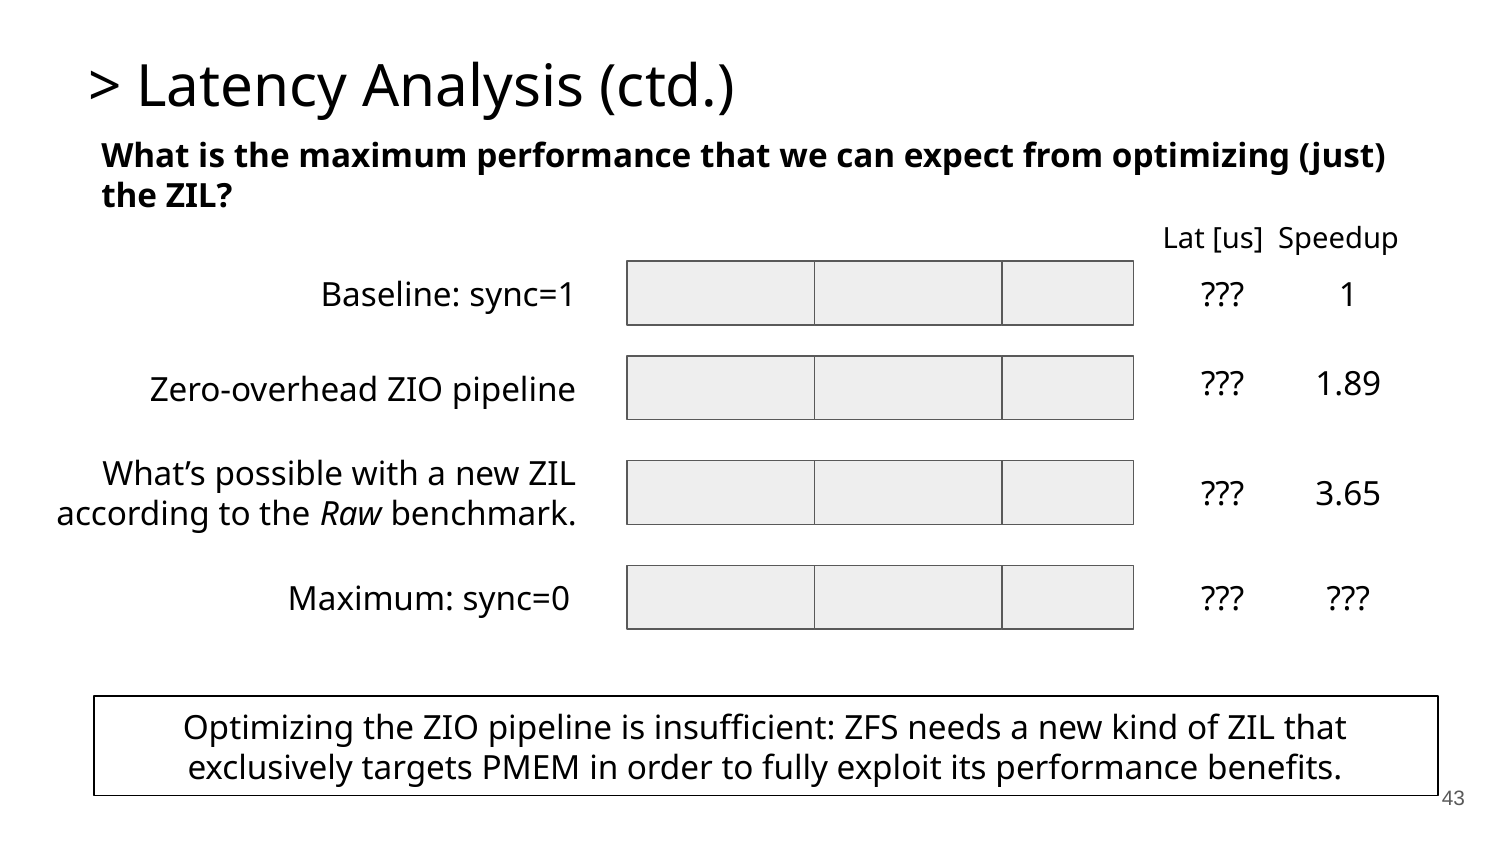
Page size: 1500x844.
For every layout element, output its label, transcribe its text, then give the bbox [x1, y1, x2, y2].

text_box ??? [1254, 565, 1443, 630]
text_box ??? [1173, 350, 1254, 415]
title > Latency Analysis (ctd.) [73, 33, 1412, 165]
text_box ??? [1173, 261, 1254, 325]
text_box What is the maximum performance that we can expect from optimizing (just) the ZIL? [86, 119, 1412, 203]
text_box Baseline: sync=1 [21, 251, 592, 335]
slide_number <number> [1389, 764, 1480, 830]
text_box ??? [1173, 460, 1254, 525]
text_box What’s possible with a new ZIL according to the Raw benchmark. [21, 442, 592, 543]
text_box Speedup [1260, 212, 1417, 261]
text_box 3.65 [1254, 460, 1443, 525]
text_box Maximum: sync=0 [21, 573, 586, 622]
text_box 1.89 [1254, 350, 1443, 415]
text_box 1 [1254, 261, 1443, 325]
text_box [627, 261, 1134, 325]
text_box Optimizing the ZIO pipeline is insufficient: ZFS needs a new kind of ZIL that exclusively targets PMEM in order to fully exploit its performance benefits. [94, 696, 1438, 796]
text_box ??? [1173, 565, 1254, 630]
text_box [627, 355, 1134, 420]
text_box [627, 460, 1134, 525]
text_box [627, 565, 1134, 630]
text_box Lat [us] [1137, 212, 1260, 261]
text_box Zero-overhead ZIO pipeline [21, 346, 592, 430]
